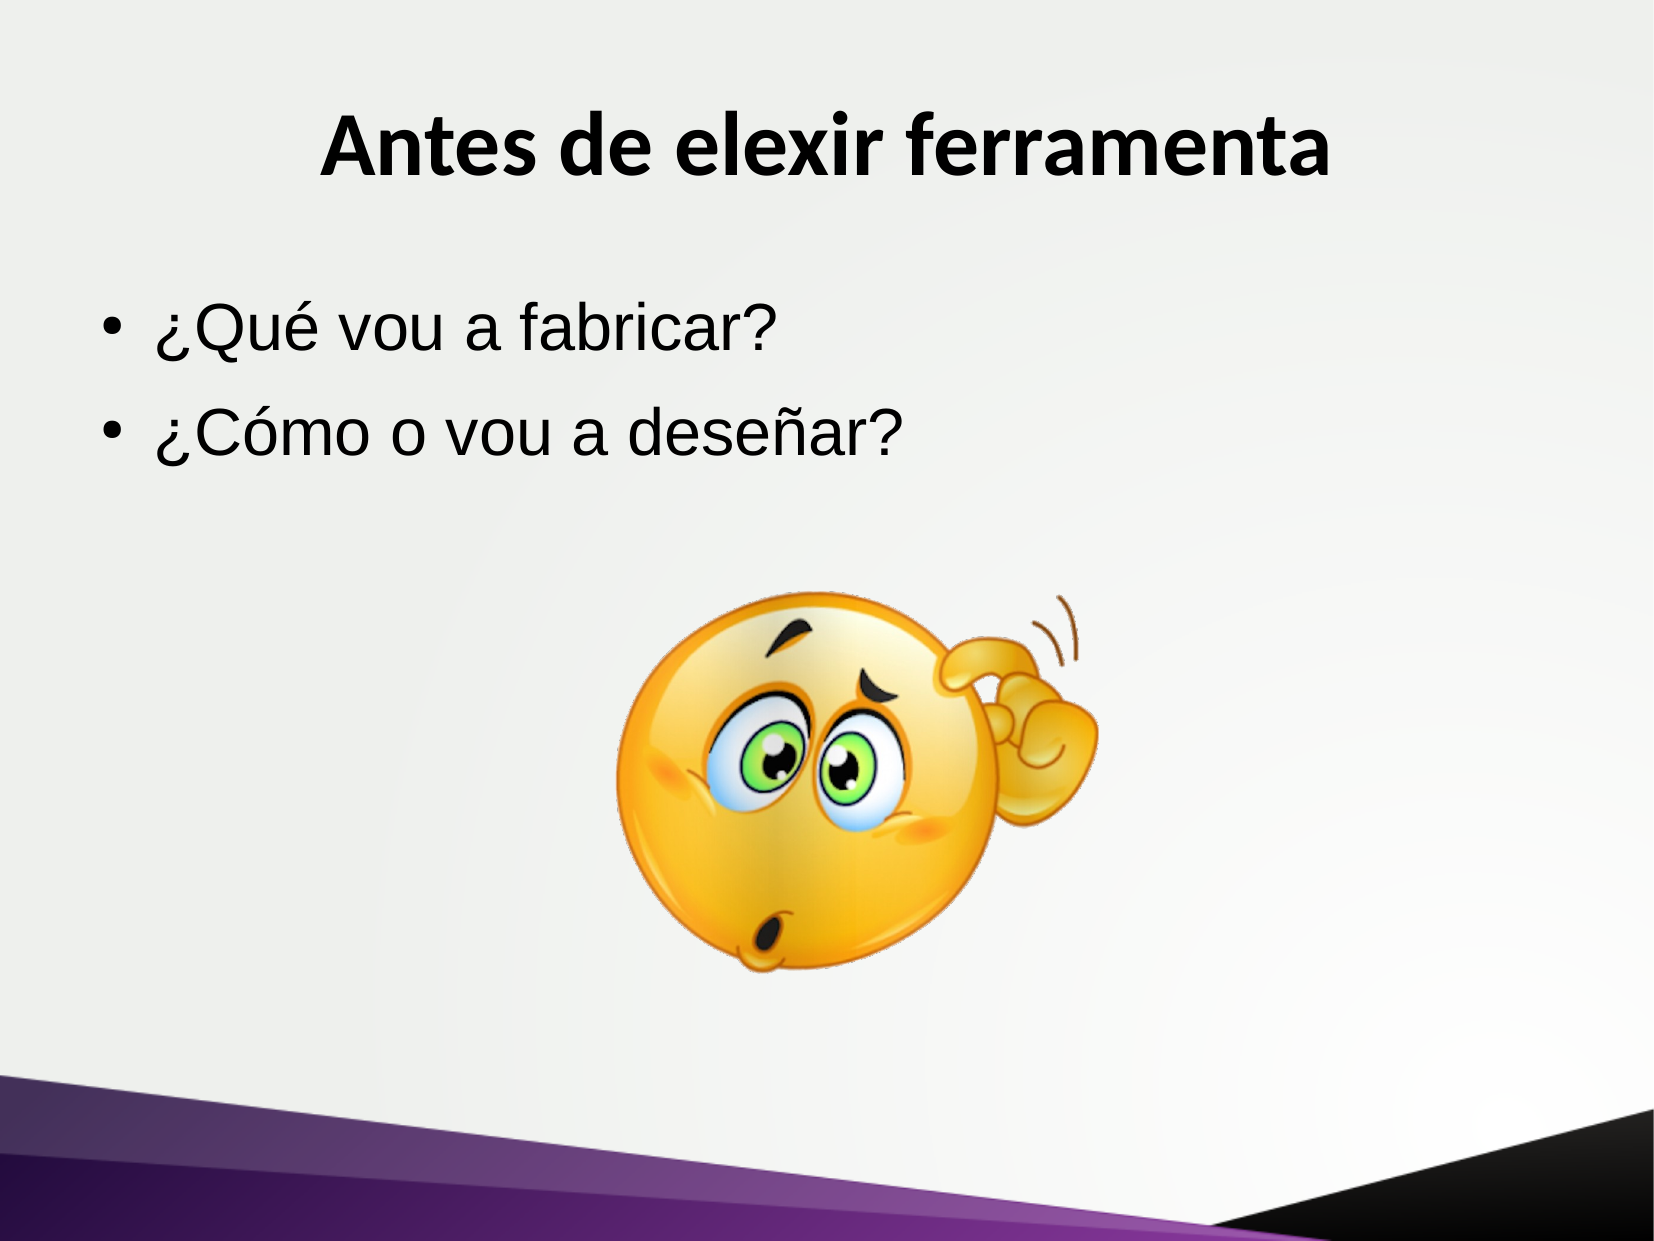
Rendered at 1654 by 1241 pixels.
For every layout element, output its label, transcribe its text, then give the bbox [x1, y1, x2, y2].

picture [0, 0, 1654, 1241]
title Antes de elexir ferramenta [70, 45, 1583, 261]
list ¿Qué vou a fabricar? ¿Cómo o vou a deseñar? [82, 290, 1536, 508]
